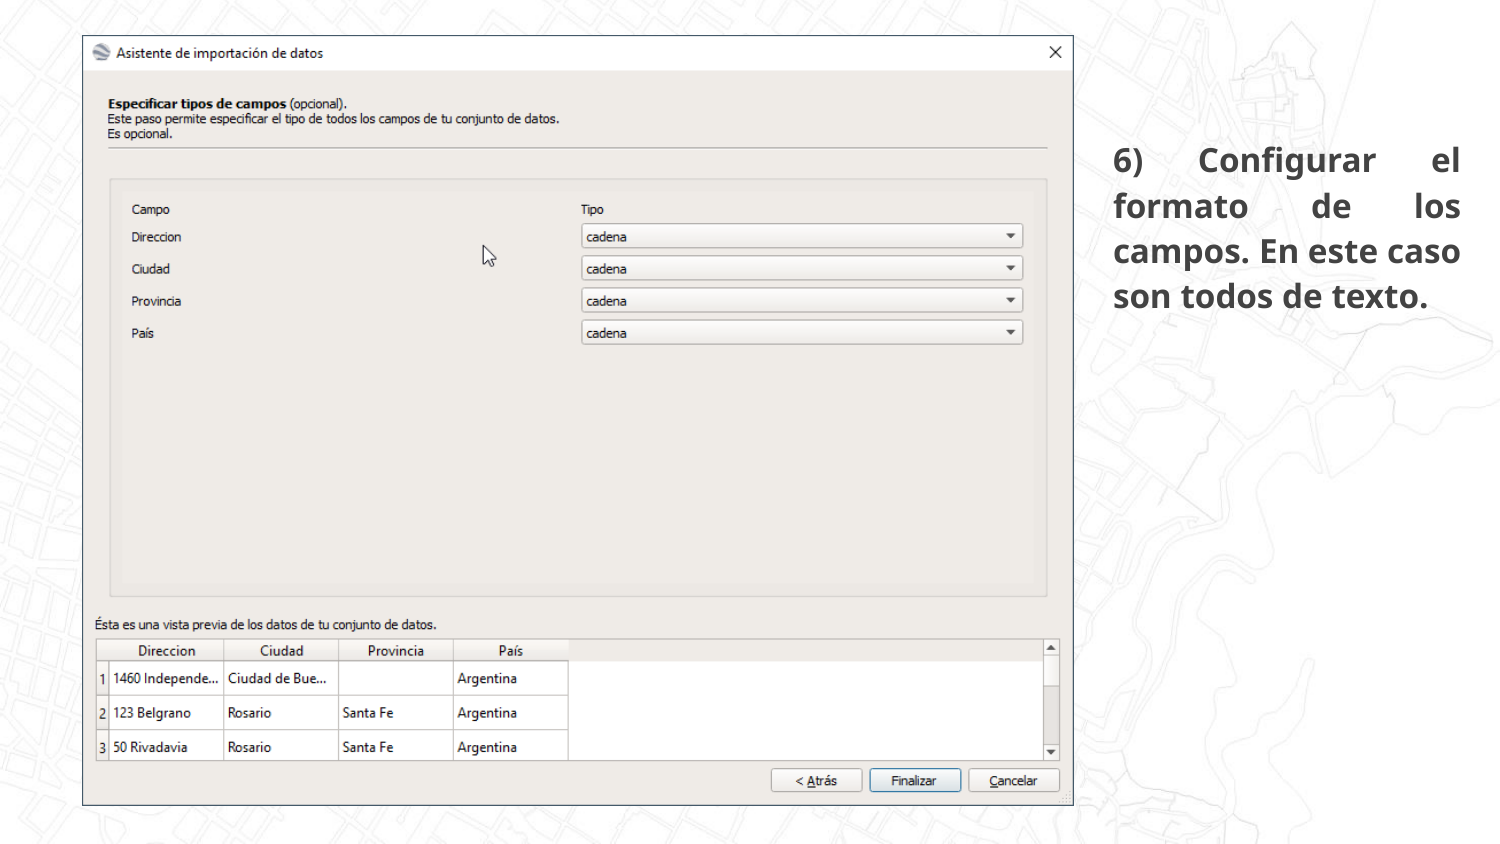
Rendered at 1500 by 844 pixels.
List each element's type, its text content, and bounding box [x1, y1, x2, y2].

picture [0, 0, 1500, 844]
text_box 6) Configurar el formato de los campos. En este caso son todos de texto. [1098, 129, 1477, 485]
